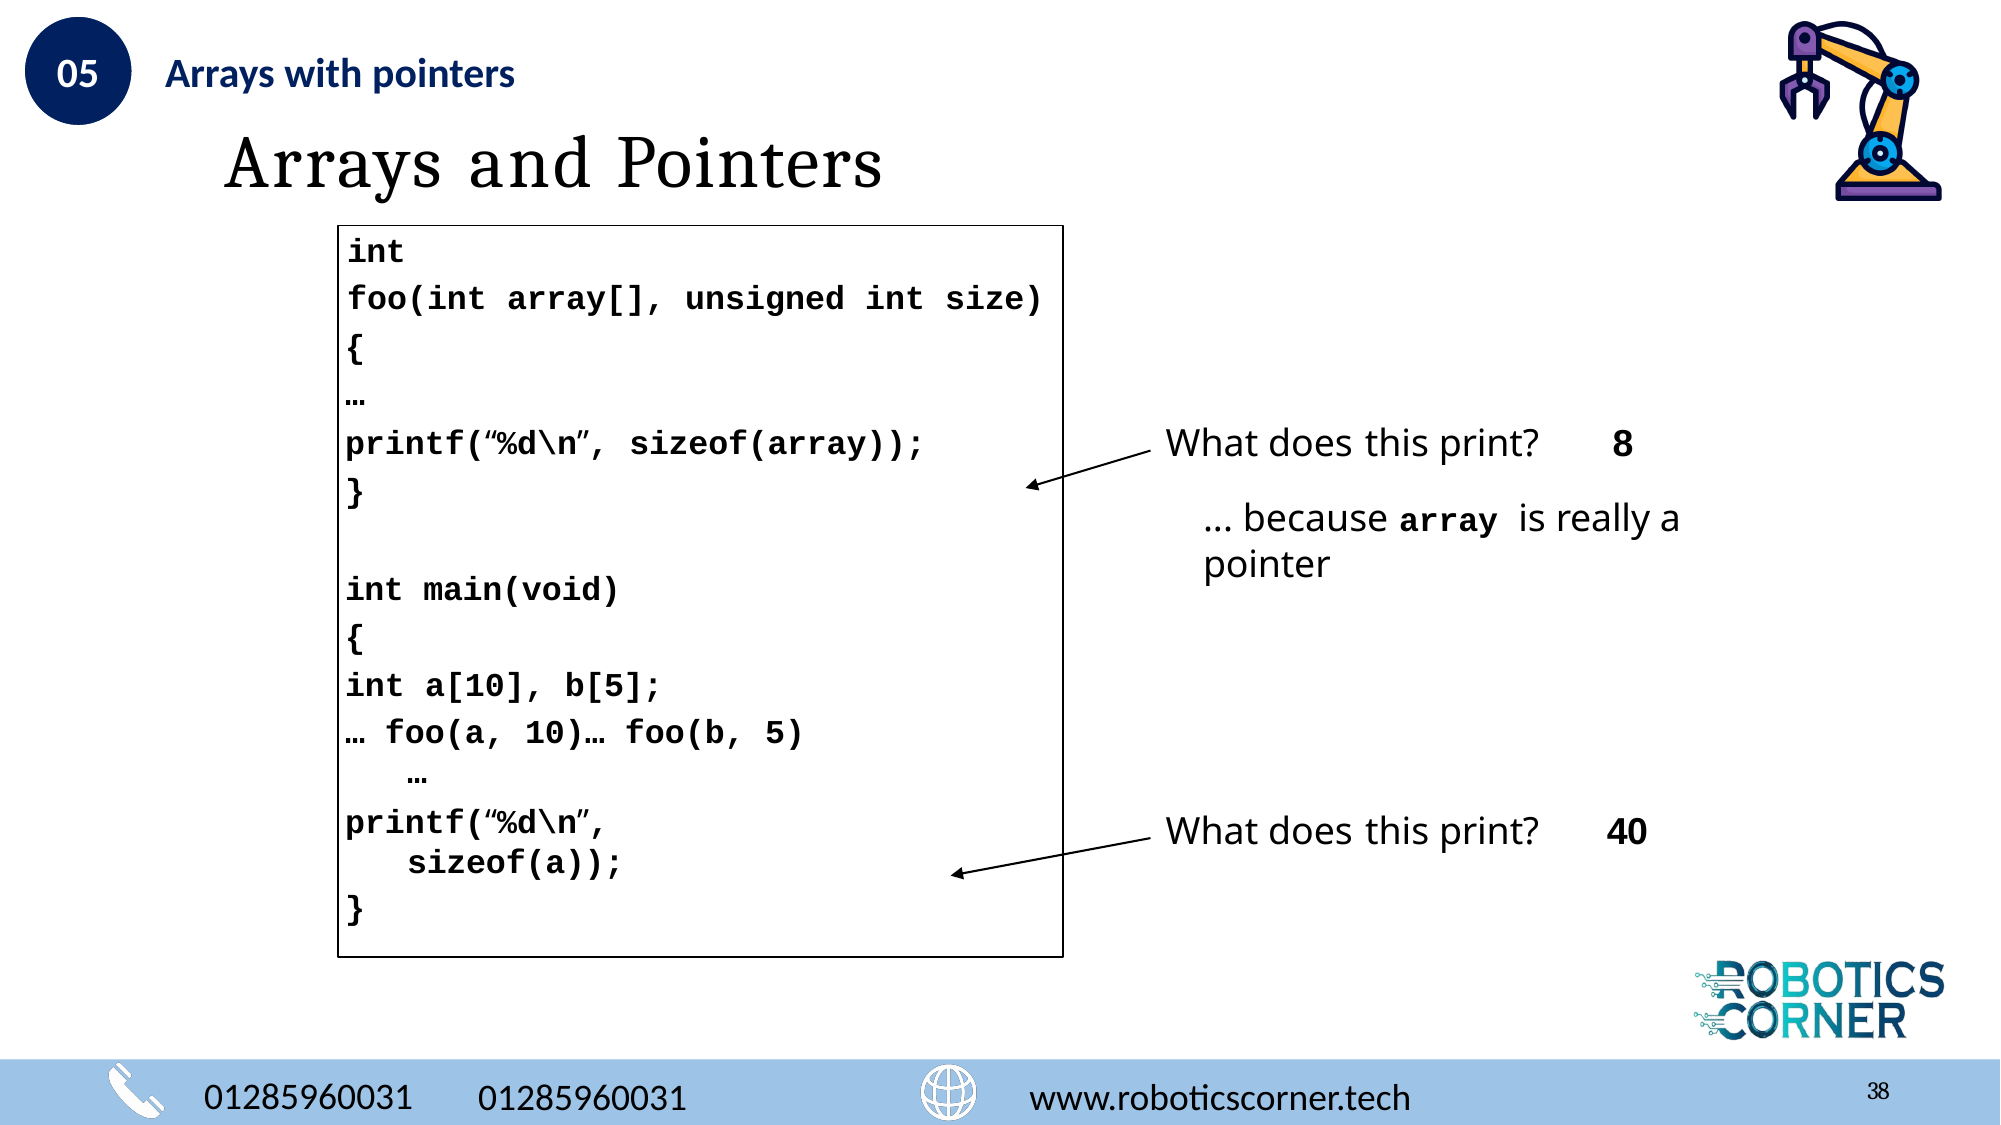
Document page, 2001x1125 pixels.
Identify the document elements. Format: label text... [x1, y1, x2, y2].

text_box Arrays with pointers [150, 38, 864, 103]
title Arrays and Pointers [222, 45, 1366, 266]
text_box What does this print? 40 [1163, 805, 1726, 853]
text_box What does this print? 8 ... because array is really a pointer [1163, 417, 1711, 586]
text_box [950, 837, 1151, 880]
picture [1680, 859, 1953, 1059]
picture [915, 1059, 981, 1125]
picture [103, 1057, 170, 1124]
text_box 05 [22, 14, 134, 128]
text_box [1025, 449, 1151, 491]
text_box int foo(int array[], unsigned int size) { … printf(“%d\n”, sizeof(array)); } int main(void) { int a[10], b[5]; … foo(a, 10)… foo(b, 5) … printf(“%d\n”, sizeof(a)); } [345, 219, 1276, 927]
picture [1771, 21, 1950, 201]
